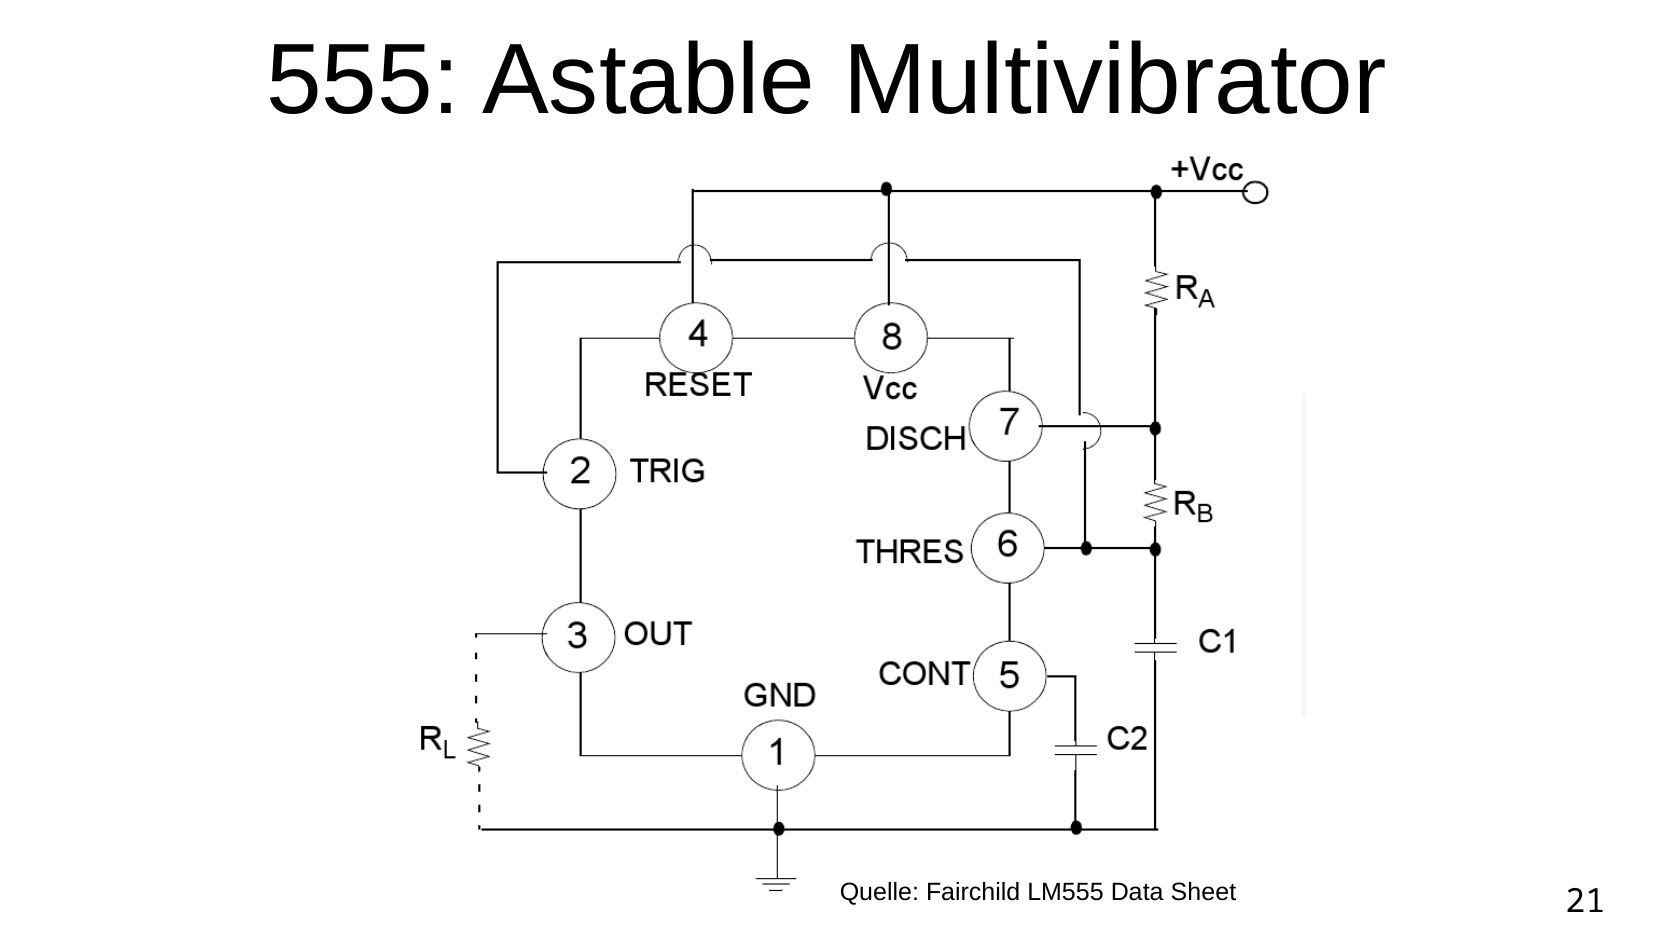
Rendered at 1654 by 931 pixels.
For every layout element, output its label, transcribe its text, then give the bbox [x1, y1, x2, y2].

picture [405, 149, 1306, 904]
title 555: Astable Multivibrator [82, 1, 1571, 157]
text_box Quelle: Fairchild LM555 Data Sheet [825, 870, 1271, 913]
